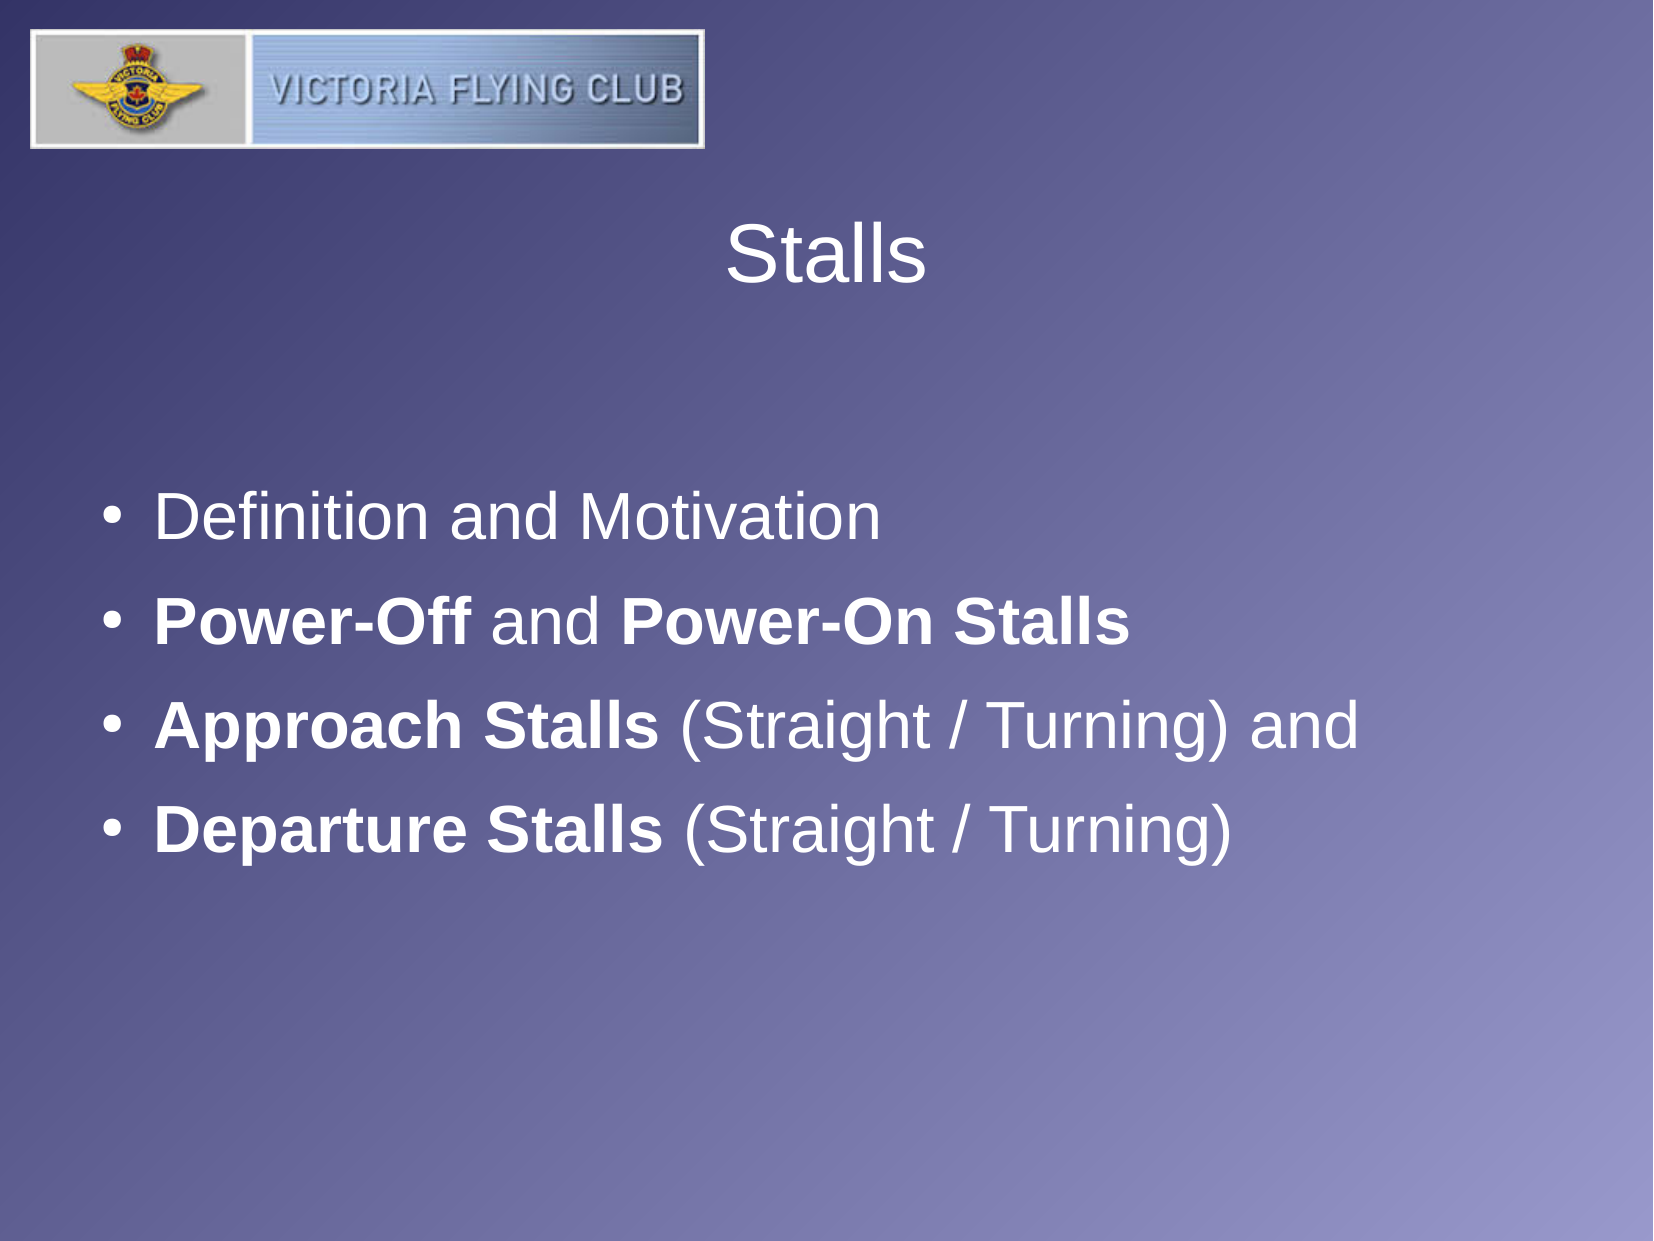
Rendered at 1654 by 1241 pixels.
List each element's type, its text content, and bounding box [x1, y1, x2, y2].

picture [30, 29, 705, 149]
title Stalls [82, 150, 1571, 358]
list Definition and Motivation Power-Off and Power-On Stalls Approach Stalls (Straight / Turning) and Departure Stalls (Straight / Turning) [82, 375, 1571, 1095]
